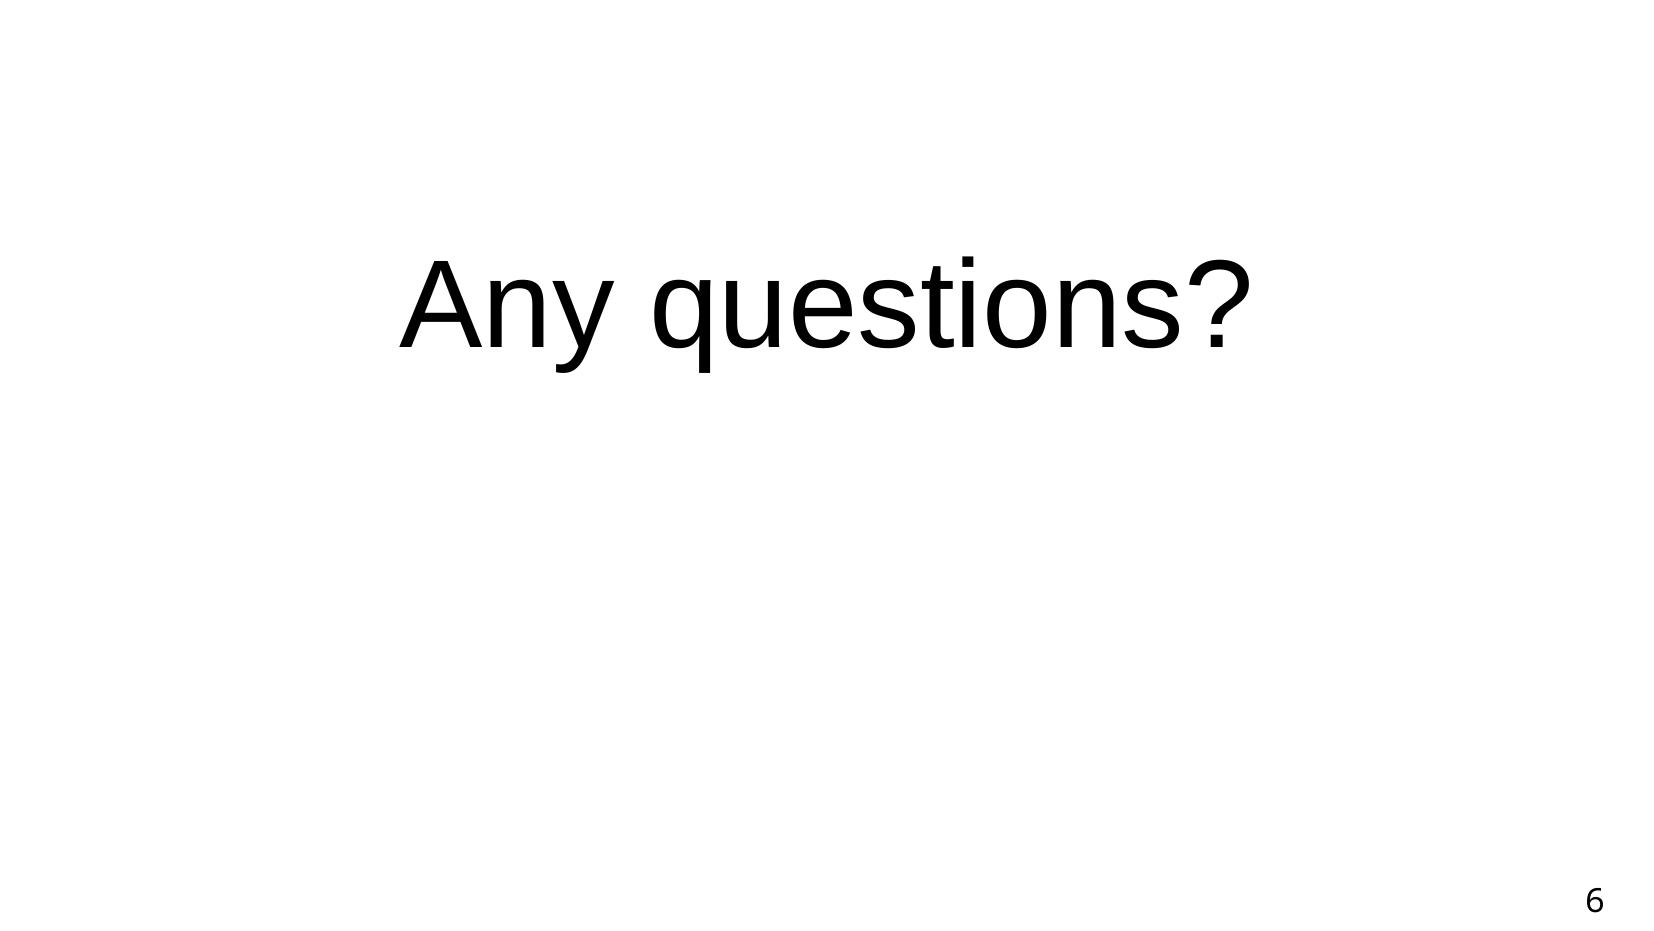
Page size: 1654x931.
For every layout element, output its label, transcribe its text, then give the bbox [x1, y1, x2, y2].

title Any questions? [82, 226, 1571, 382]
